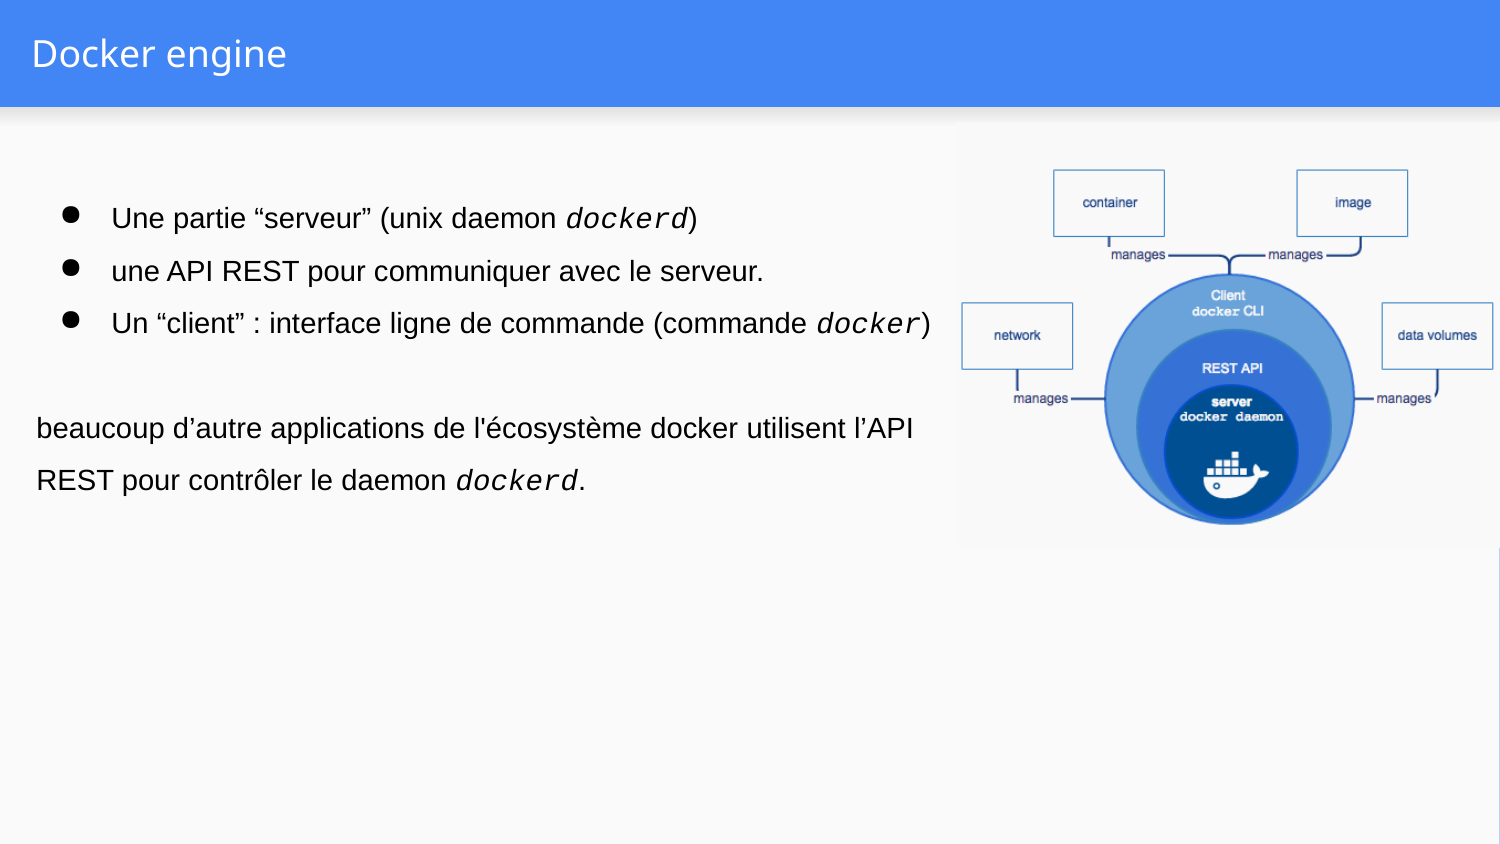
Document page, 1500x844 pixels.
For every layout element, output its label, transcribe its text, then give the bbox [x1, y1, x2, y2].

title Docker engine [16, 2, 1464, 102]
picture [956, 122, 1500, 548]
text_box Une partie “serveur” (unix daemon dockerd) une API REST pour communiquer avec le serveur. Un “client” : interface ligne de commande (commande docker) beaucoup d’autre applications de l'écosystème docker utilisent l’API REST pour contrôler le daemon dockerd. [21, 131, 957, 809]
